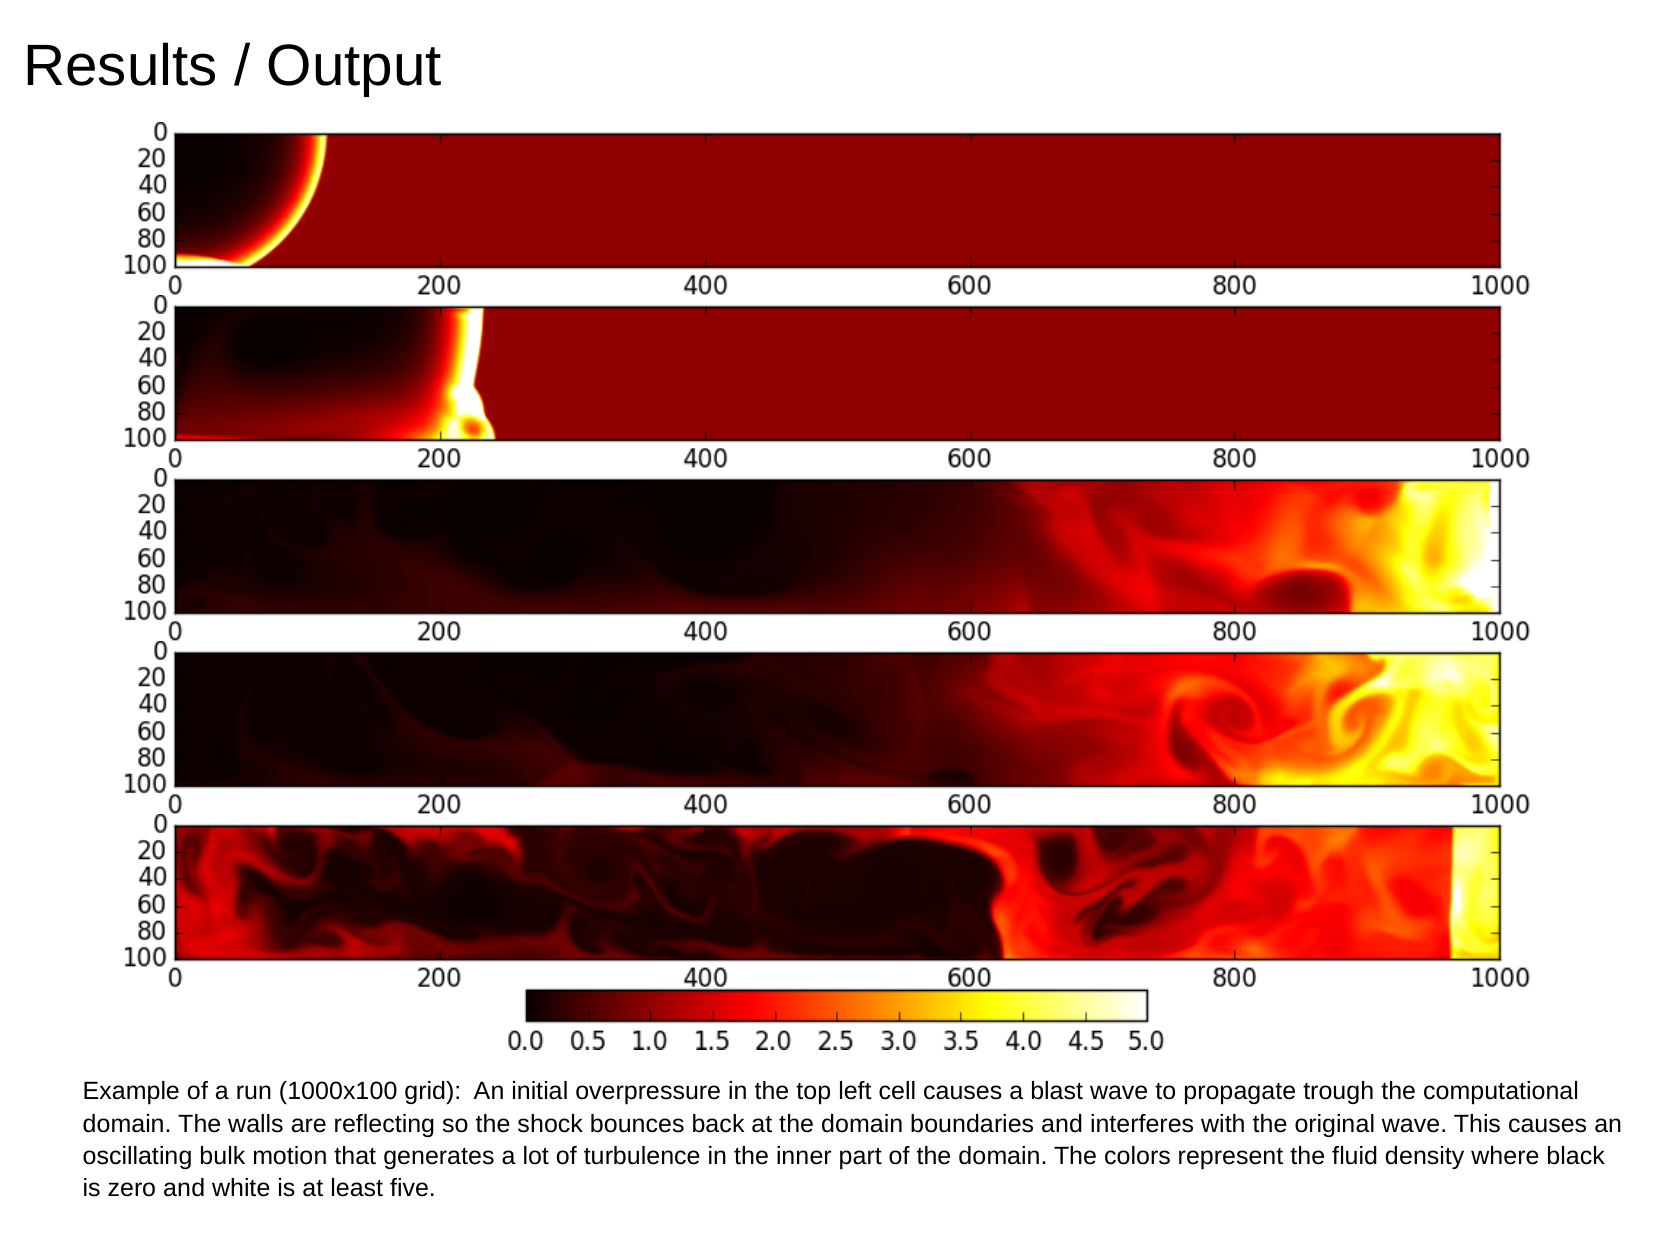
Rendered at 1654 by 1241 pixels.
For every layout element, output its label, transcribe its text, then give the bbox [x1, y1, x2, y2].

picture [124, 122, 1530, 1050]
list Example of a run (1000x100 grid): An initial overpressure in the top left cell causes a blast wave to propagate trough the computational domain. The walls are reflecting so the shock bounces back at the domain boundaries and interferes with the original wave. This causes an oscillating bulk motion that generates a lot of turbulence in the inner part of the domain. The colors represent the fluid density where black is zero and white is at least five. [23, 1072, 1630, 1216]
title Results / Output [23, 23, 1630, 107]
